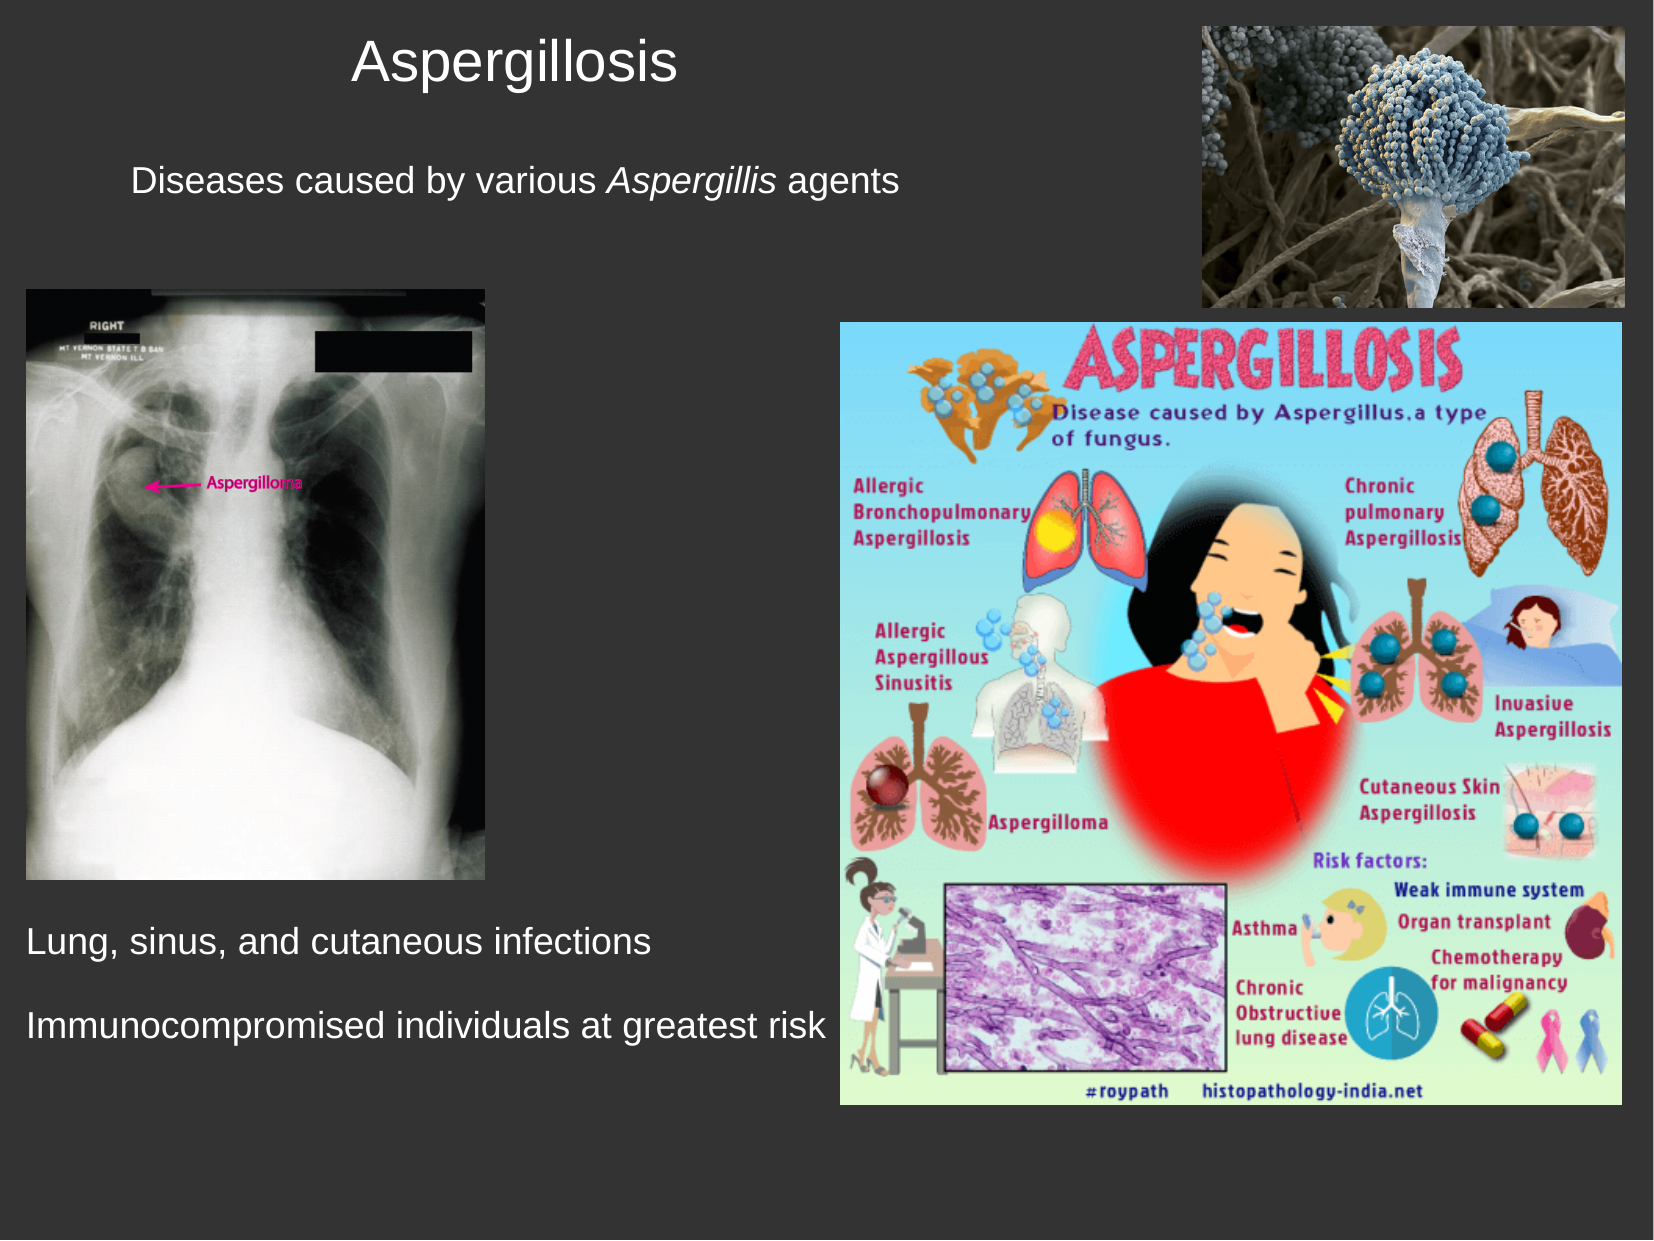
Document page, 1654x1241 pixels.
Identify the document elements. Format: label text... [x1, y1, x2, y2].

picture [26, 289, 485, 880]
text_box Aspergillosis Diseases caused by various Aspergillis agents [17, 21, 1014, 209]
picture [840, 322, 1622, 1105]
text_box Lung, sinus, and cutaneous infections Immunocompromised individuals at greatest risk [10, 913, 840, 1054]
picture [1202, 26, 1625, 308]
